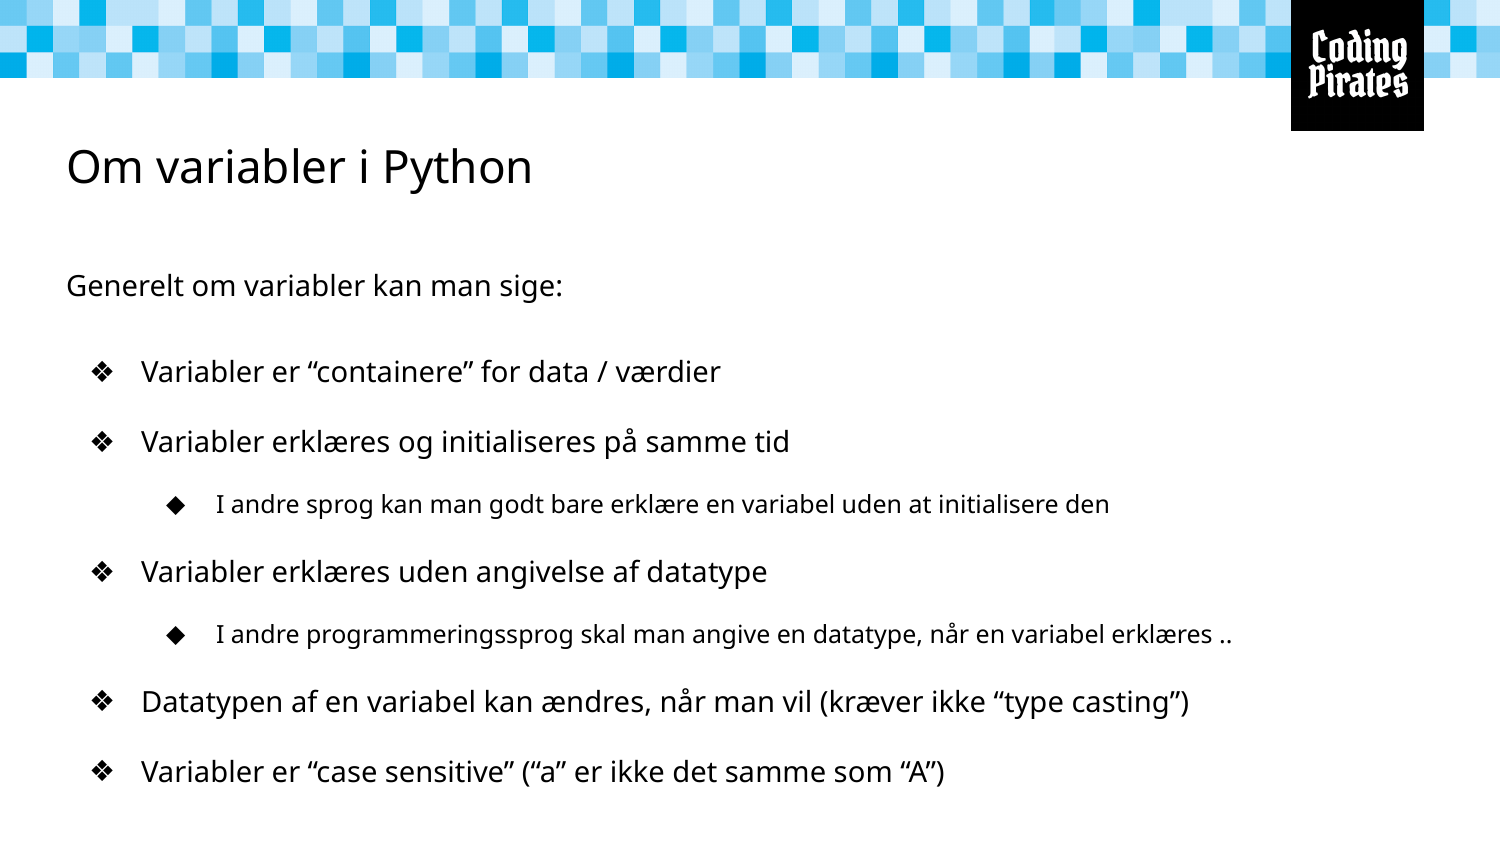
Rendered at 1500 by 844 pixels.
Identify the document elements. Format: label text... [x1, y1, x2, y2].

list Generelt om variabler kan man sige: Variabler er “containere” for data / værdier Variabler erklæres og initialiseres på samme tid I andre sprog kan man godt bare erklære en variabel uden at initialisere den Variabler erklæres uden angivelse af datatype I andre programmeringssprog skal man angive en datatype, når en variabel erklæres .. Datatypen af en variabel kan ændres, når man vil (kræver ikke “type casting”) Variabler er “case sensitive” (“a” er ikke det samme som “A”) [51, 216, 1351, 811]
picture [0, 0, 1056, 78]
title Om variabler i Python [51, 123, 1223, 216]
picture [1291, 0, 1424, 131]
